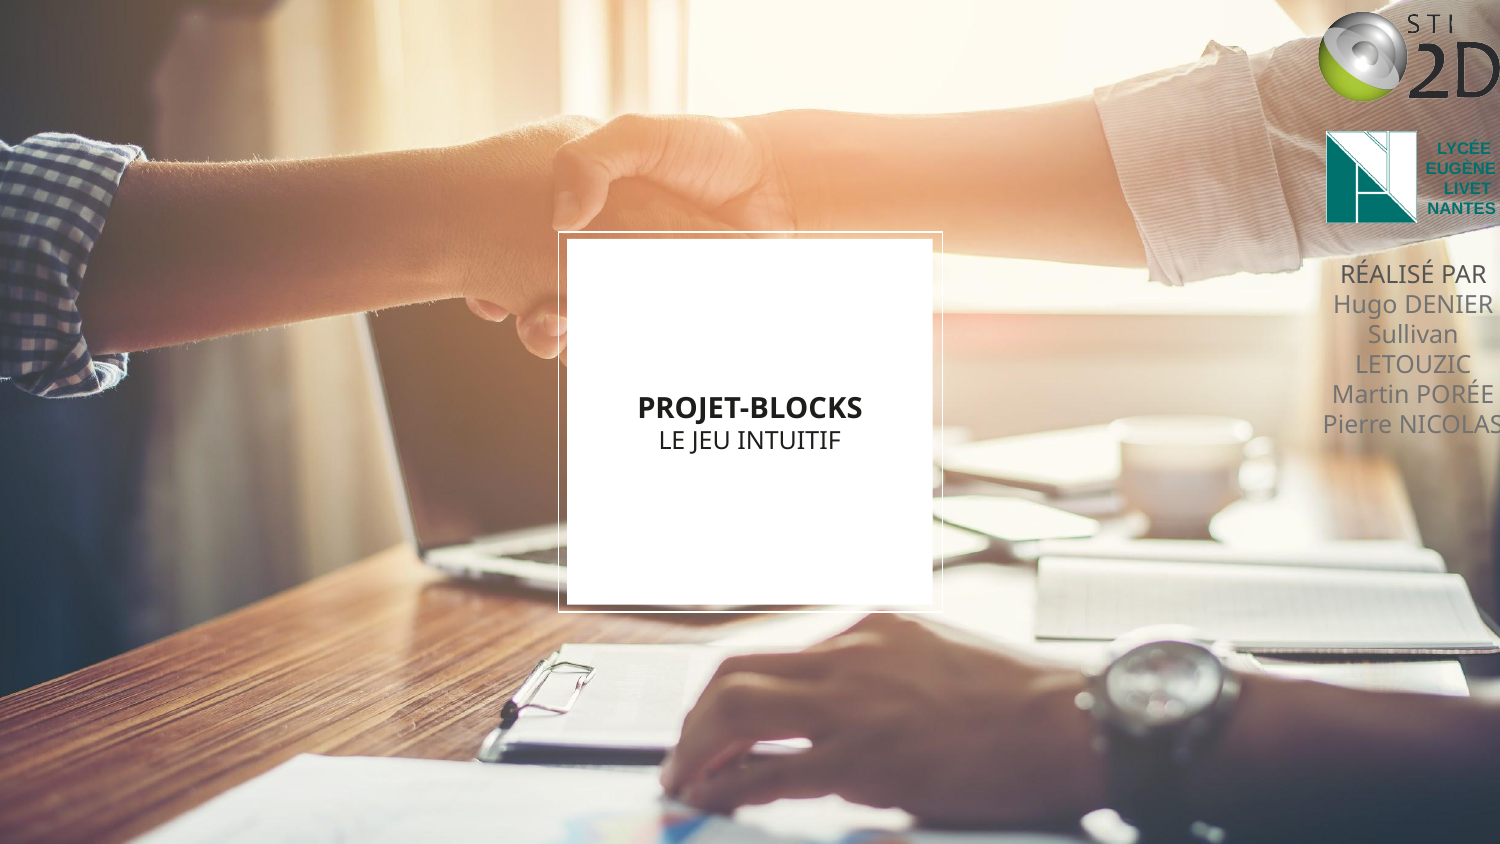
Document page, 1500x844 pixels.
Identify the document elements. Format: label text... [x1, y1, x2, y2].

picture [1493, 417, 1500, 424]
picture [0, 0, 1500, 844]
text_box PROJET-BLOCKS LE JEU INTUITIF [567, 238, 933, 605]
text_box RÉALISÉ PAR Hugo DENIER Sullivan LETOUZIC Martin PORÉE Pierre NICOLAS [1293, 243, 1500, 322]
text_box LYCÉE EUGÈNE LIVET NANTES [1334, 122, 1500, 227]
